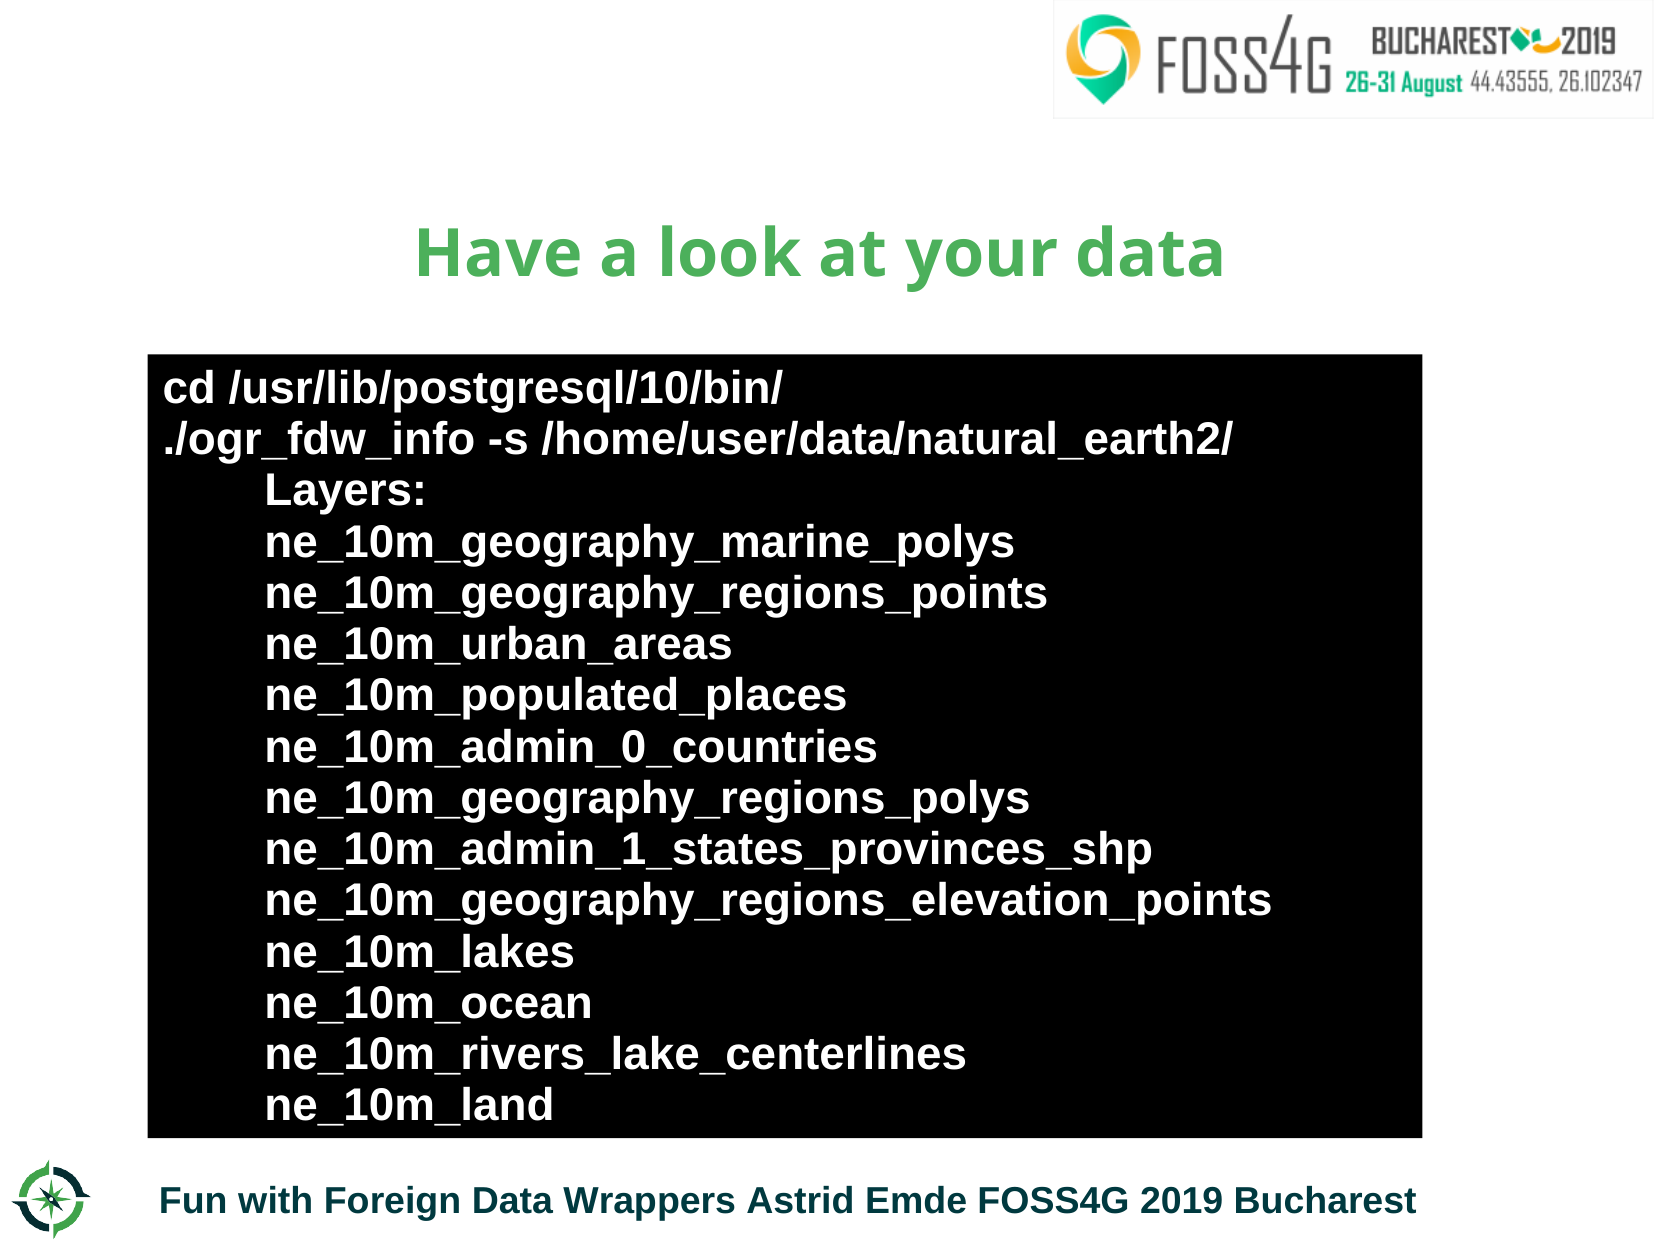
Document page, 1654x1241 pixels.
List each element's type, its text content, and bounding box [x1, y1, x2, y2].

picture [1053, 0, 1654, 119]
picture [10, 1158, 92, 1240]
text_box cd /usr/lib/postgresql/10/bin/ ./ogr_fdw_info -s /home/user/data/natural_earth2/ Layers: ne_10m_geography_marine_polys ne_10m_geography_regions_points ne_10m_urban_areas ne_10m_populated_places ne_10m_admin_0_countries ne_10m_geography_regions_polys ne_10m_admin_1_states_provinces_shp ne_10m_geography_regions_elevation_points ne_10m_lakes ne_10m_ocean ne_10m_rivers_lake_centerlines ne_10m_land [147, 354, 1423, 1139]
title Have a look at your data [76, 177, 1565, 325]
